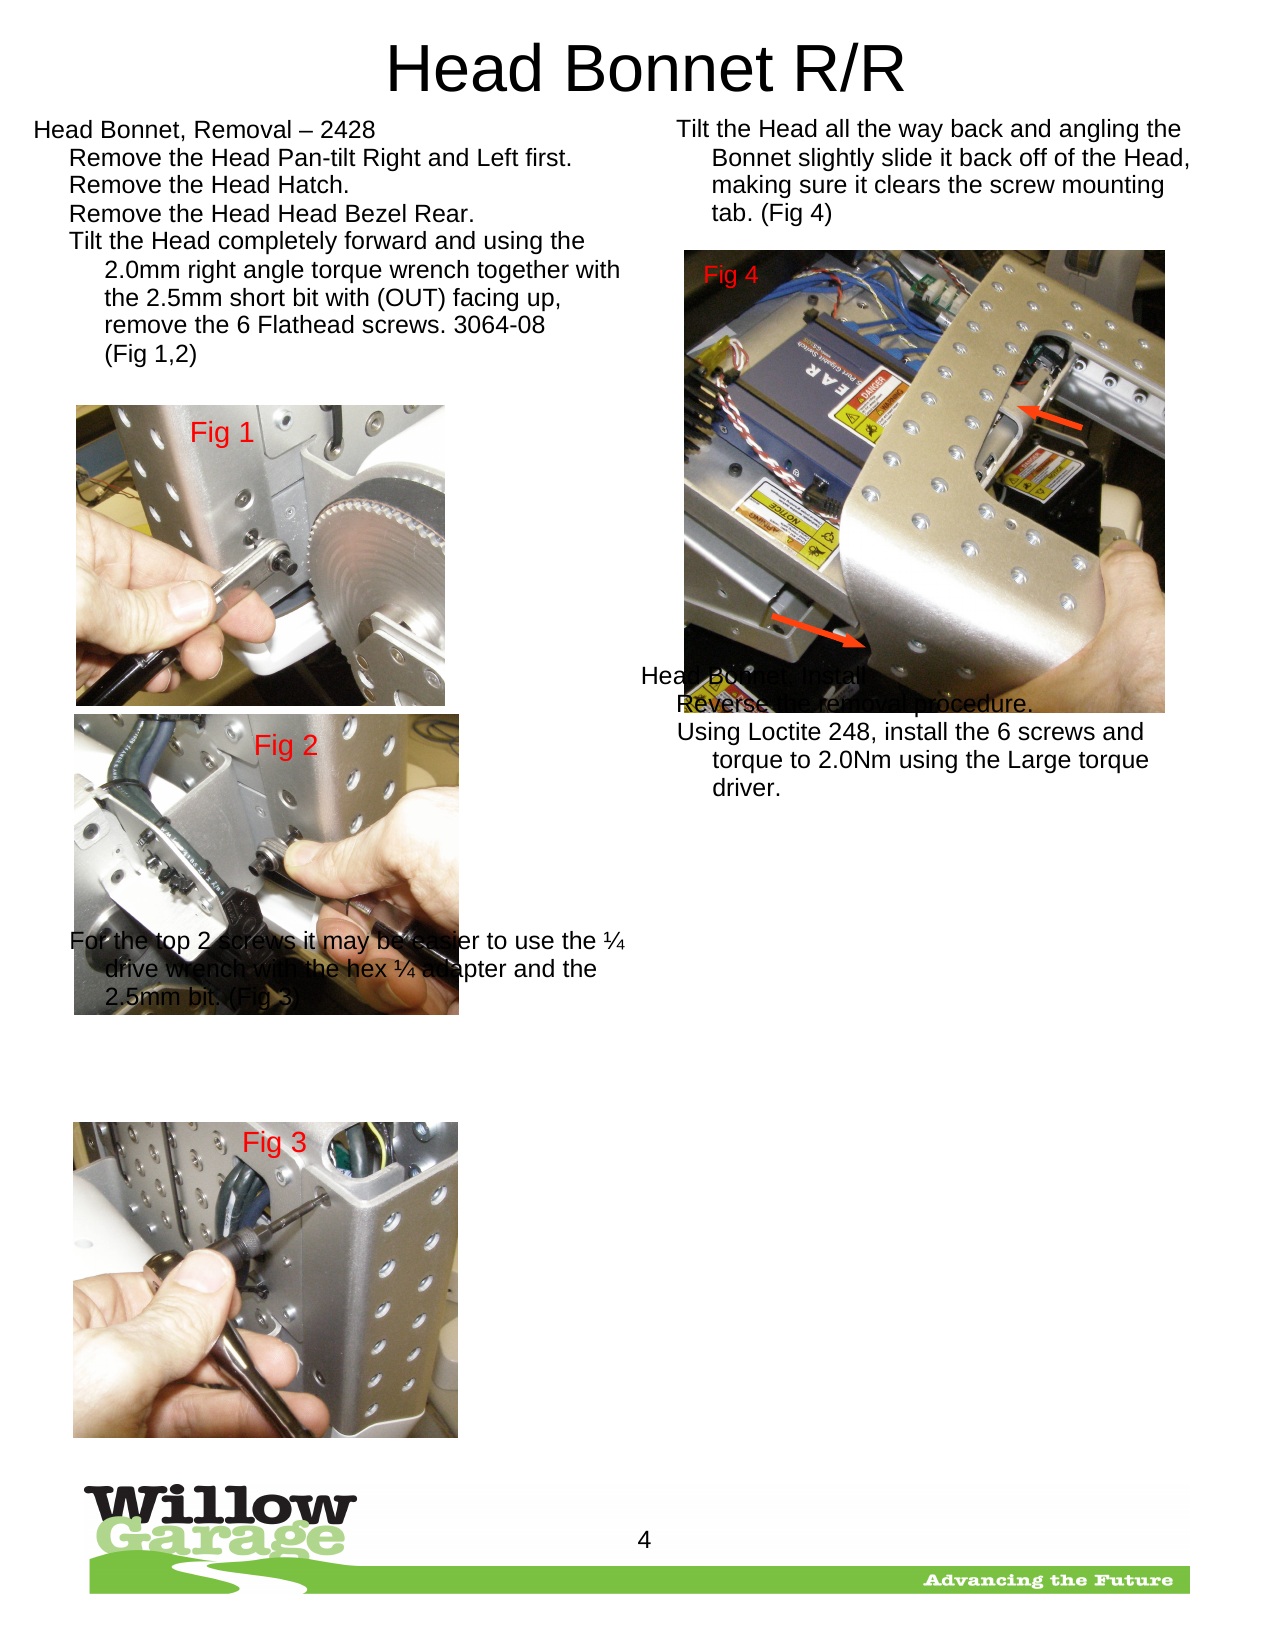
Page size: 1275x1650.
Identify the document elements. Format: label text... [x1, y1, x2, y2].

text_box Fig 1 [175, 408, 270, 461]
text_box Fig 2 [239, 721, 334, 773]
title Head Bonnet R/R [94, 16, 1200, 120]
picture [73, 1122, 458, 1438]
text_box Fig 3 [227, 1118, 322, 1170]
list Tilt the Head all the way back and angling the Bonnet slightly slide it back off of the Head, making sure it clears the screw mounting tab. (Fig 4) Head Bonnet, Install Reverse the removal procedure. Using Loctite 248, install the 6 screws and torque to 2.0Nm using the Large torque driver. [640, 115, 1212, 1650]
list Head Bonnet, Removal – 2428 Remove the Head Pan-tilt Right and Left first. Remove the Head Hatch. Remove the Head Head Bezel Rear. Tilt the Head completely forward and using the 2.0mm right angle torque wrench together with the 2.5mm short bit with (OUT) facing up, remove the 6 Flathead screws. 3064-08 (Fig 1,2) For the top 2 screws it may be easier to use the ¼ drive wrench with the hex ¼ adapter and the 2.5mm bit. (Fig 3) [33, 115, 627, 1116]
picture [84, 1484, 640, 1594]
